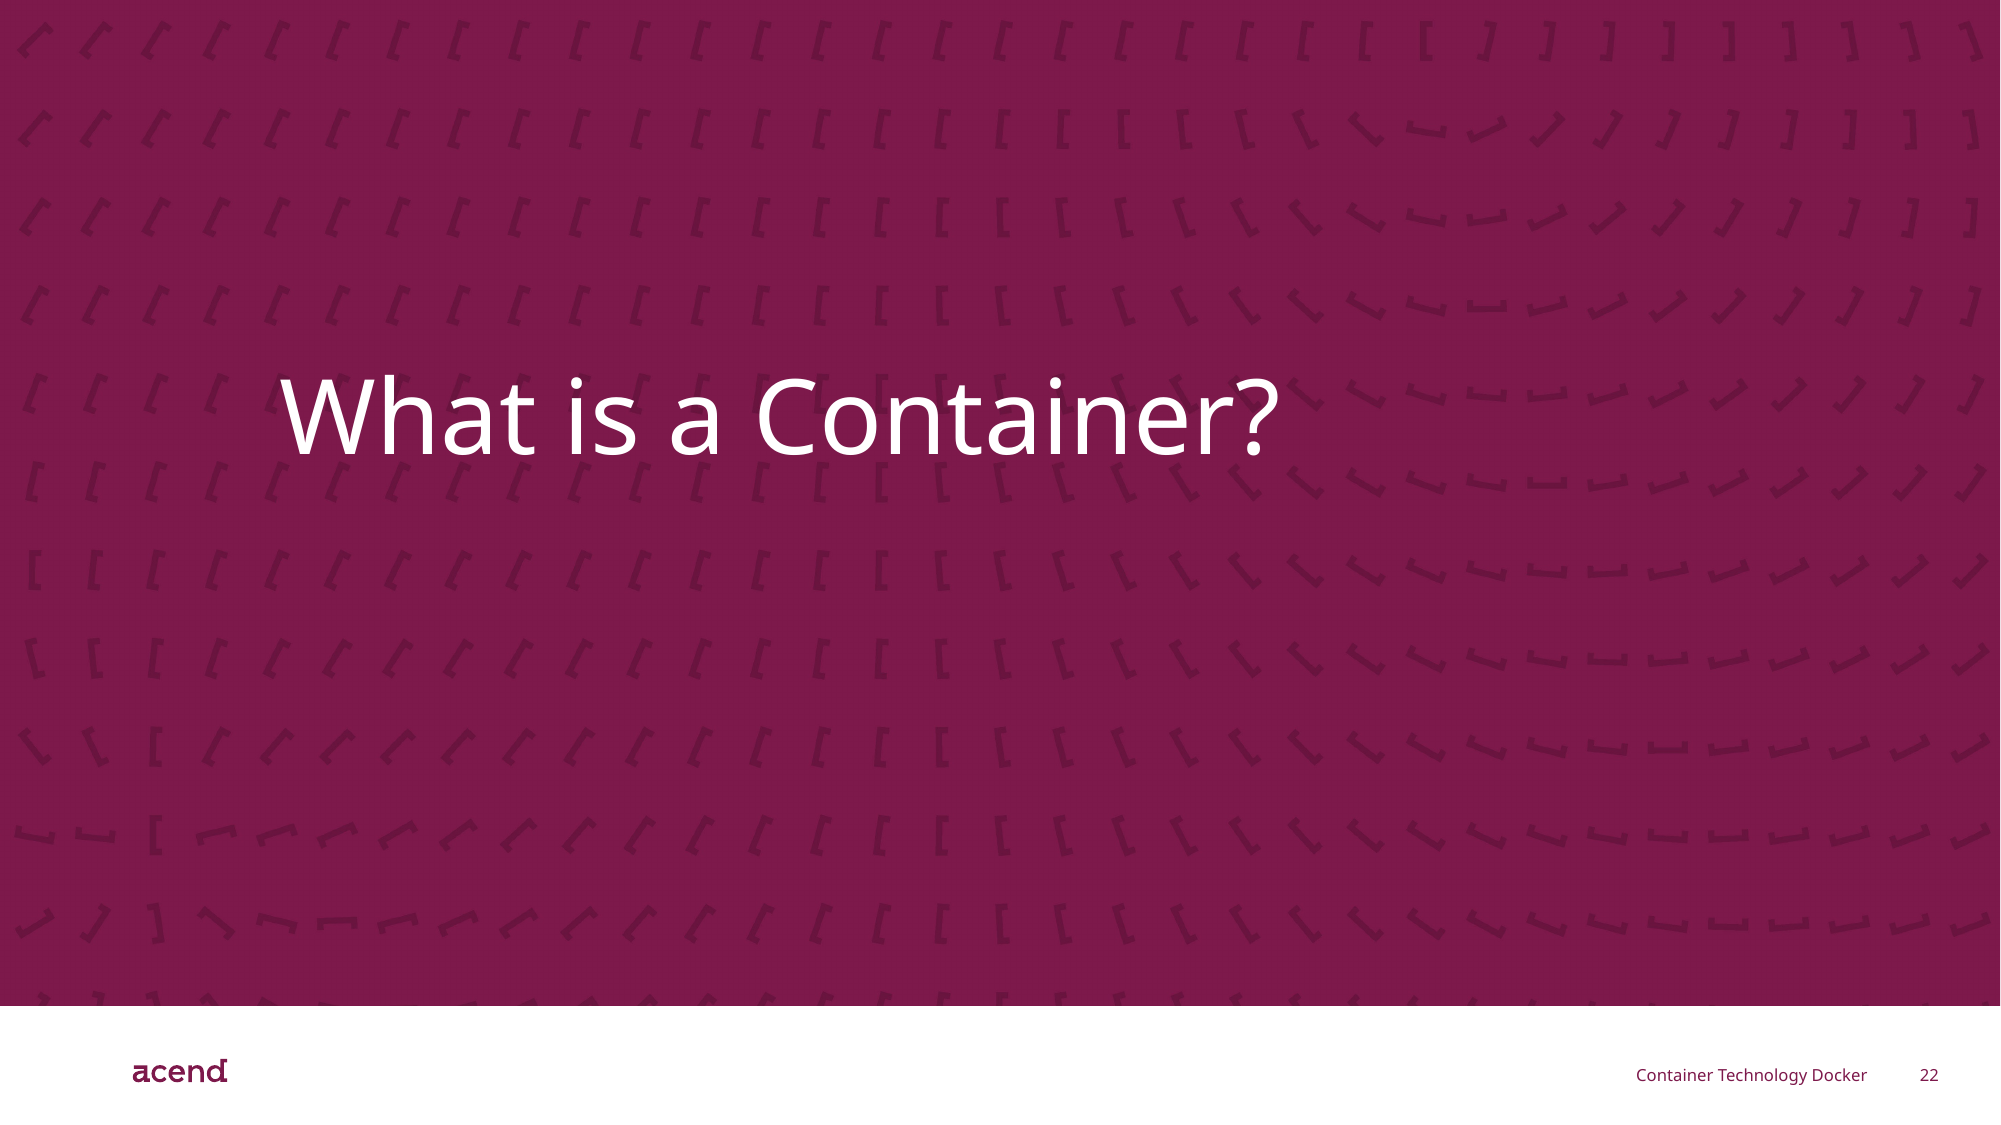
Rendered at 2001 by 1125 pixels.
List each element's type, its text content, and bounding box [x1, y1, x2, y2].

picture [0, 0, 2001, 1006]
title What is a Container? [279, 349, 1869, 616]
